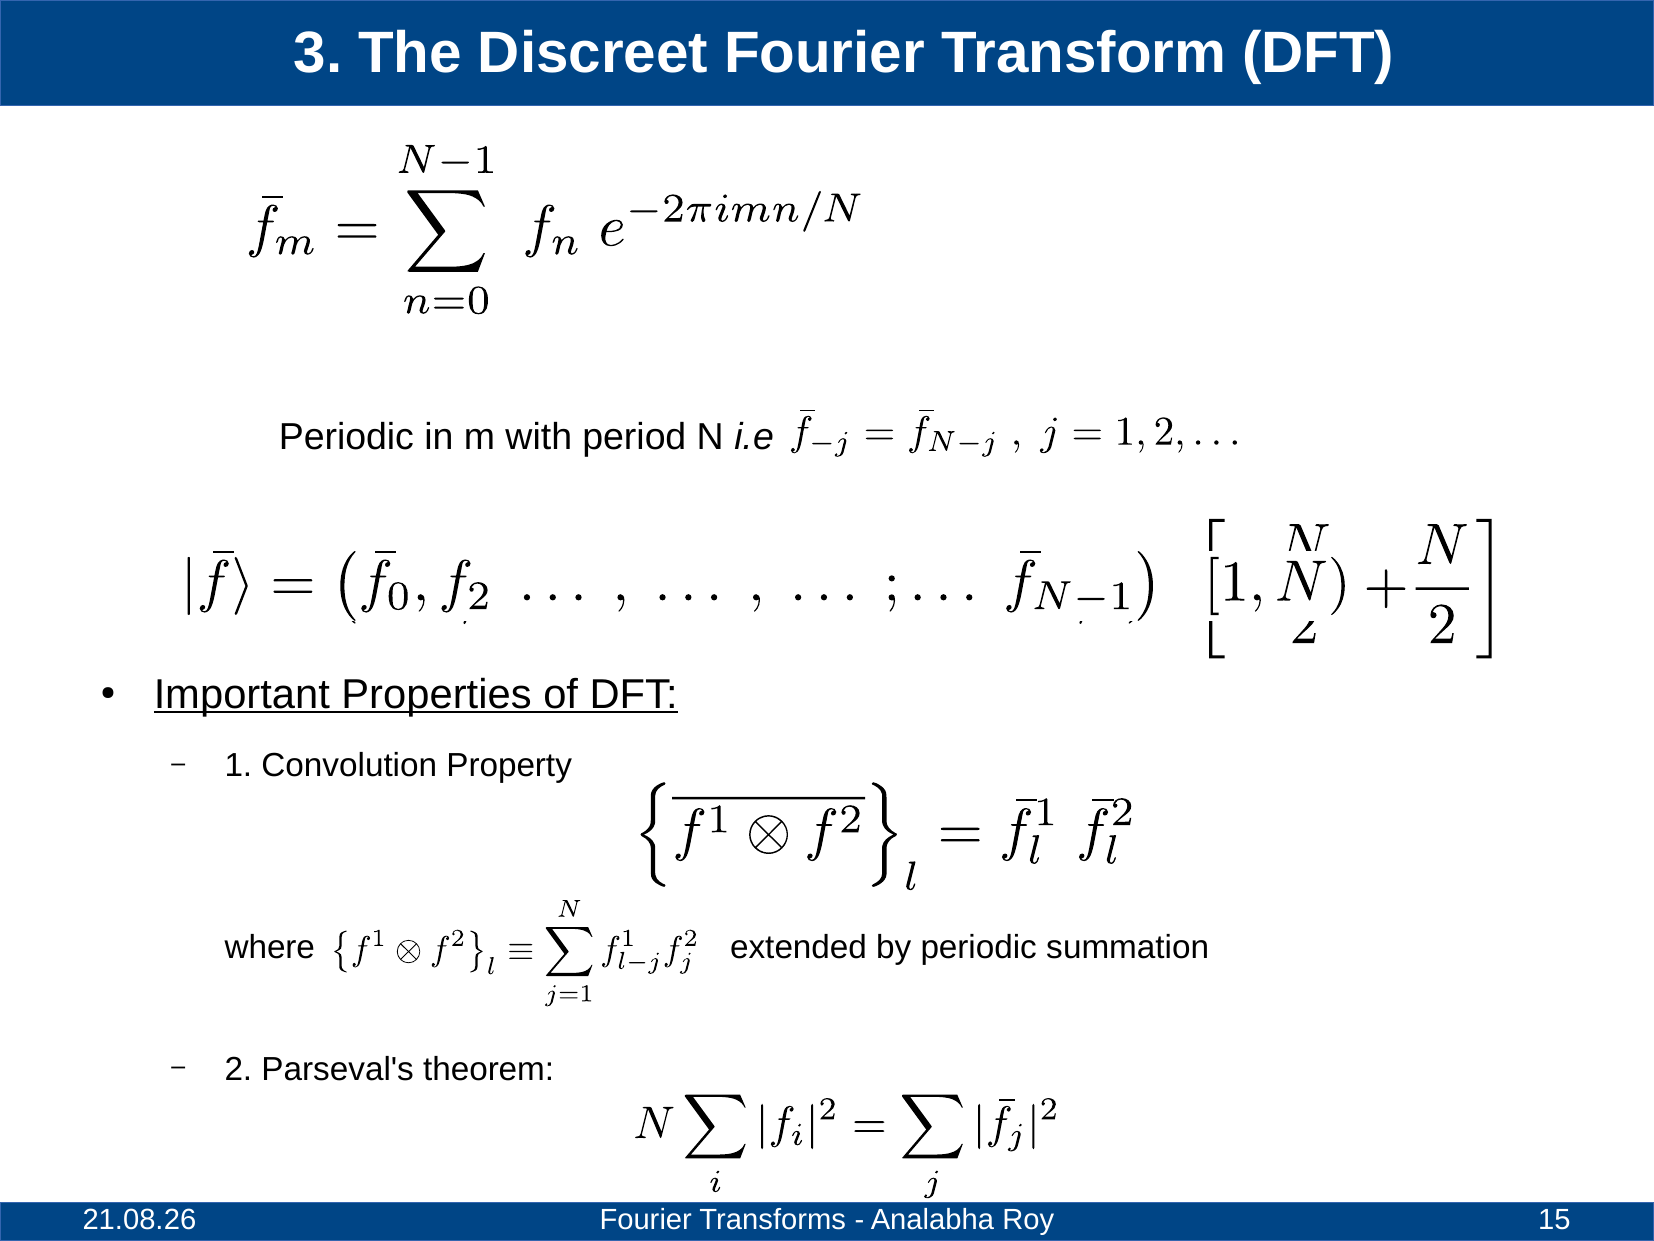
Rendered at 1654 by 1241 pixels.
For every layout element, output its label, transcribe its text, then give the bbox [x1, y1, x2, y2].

title 3. The Discreet Fourier Transform (DFT) [0, 0, 1654, 106]
text_box [180, 551, 1351, 621]
text_box Periodic in m with period N i.e [264, 407, 789, 465]
text_box [245, 144, 863, 315]
text_box [788, 410, 1241, 457]
text_box [633, 1090, 1058, 1199]
list Important Properties of DFT: 1. Convolution Property where extended by periodic summation 2. Parseval's theorem: [82, 518, 1572, 1241]
text_box [330, 900, 698, 1007]
text_box [633, 782, 1134, 891]
